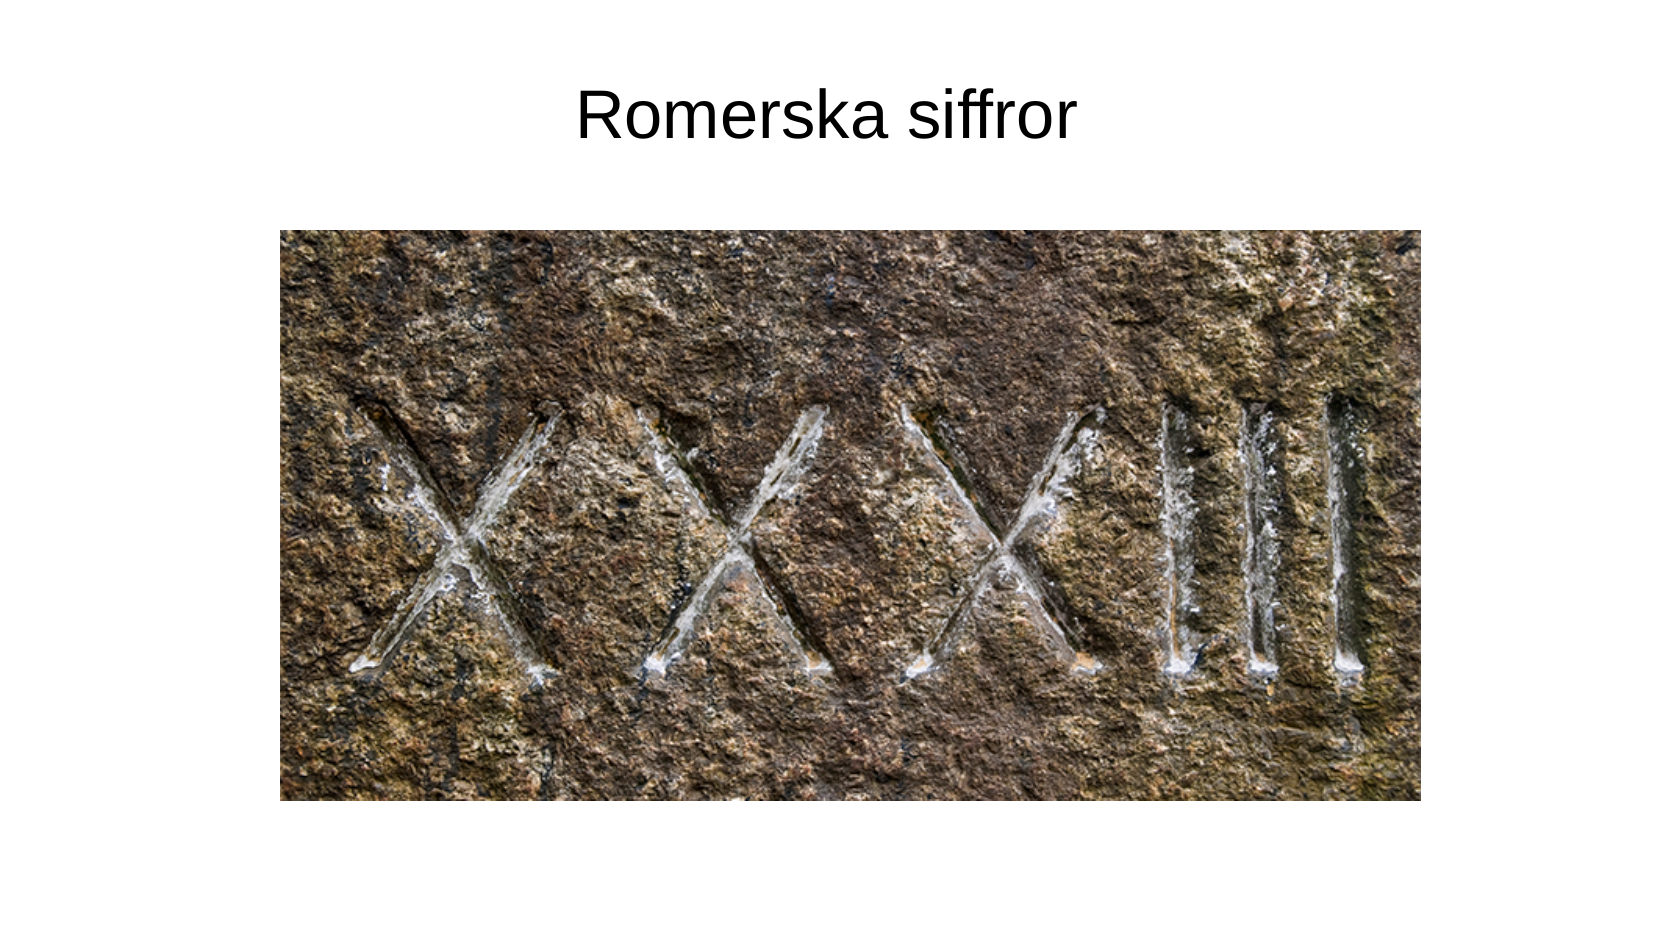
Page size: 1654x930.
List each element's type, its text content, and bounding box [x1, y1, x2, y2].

title Romerska siffror [82, 36, 1571, 193]
picture [280, 230, 1421, 802]
